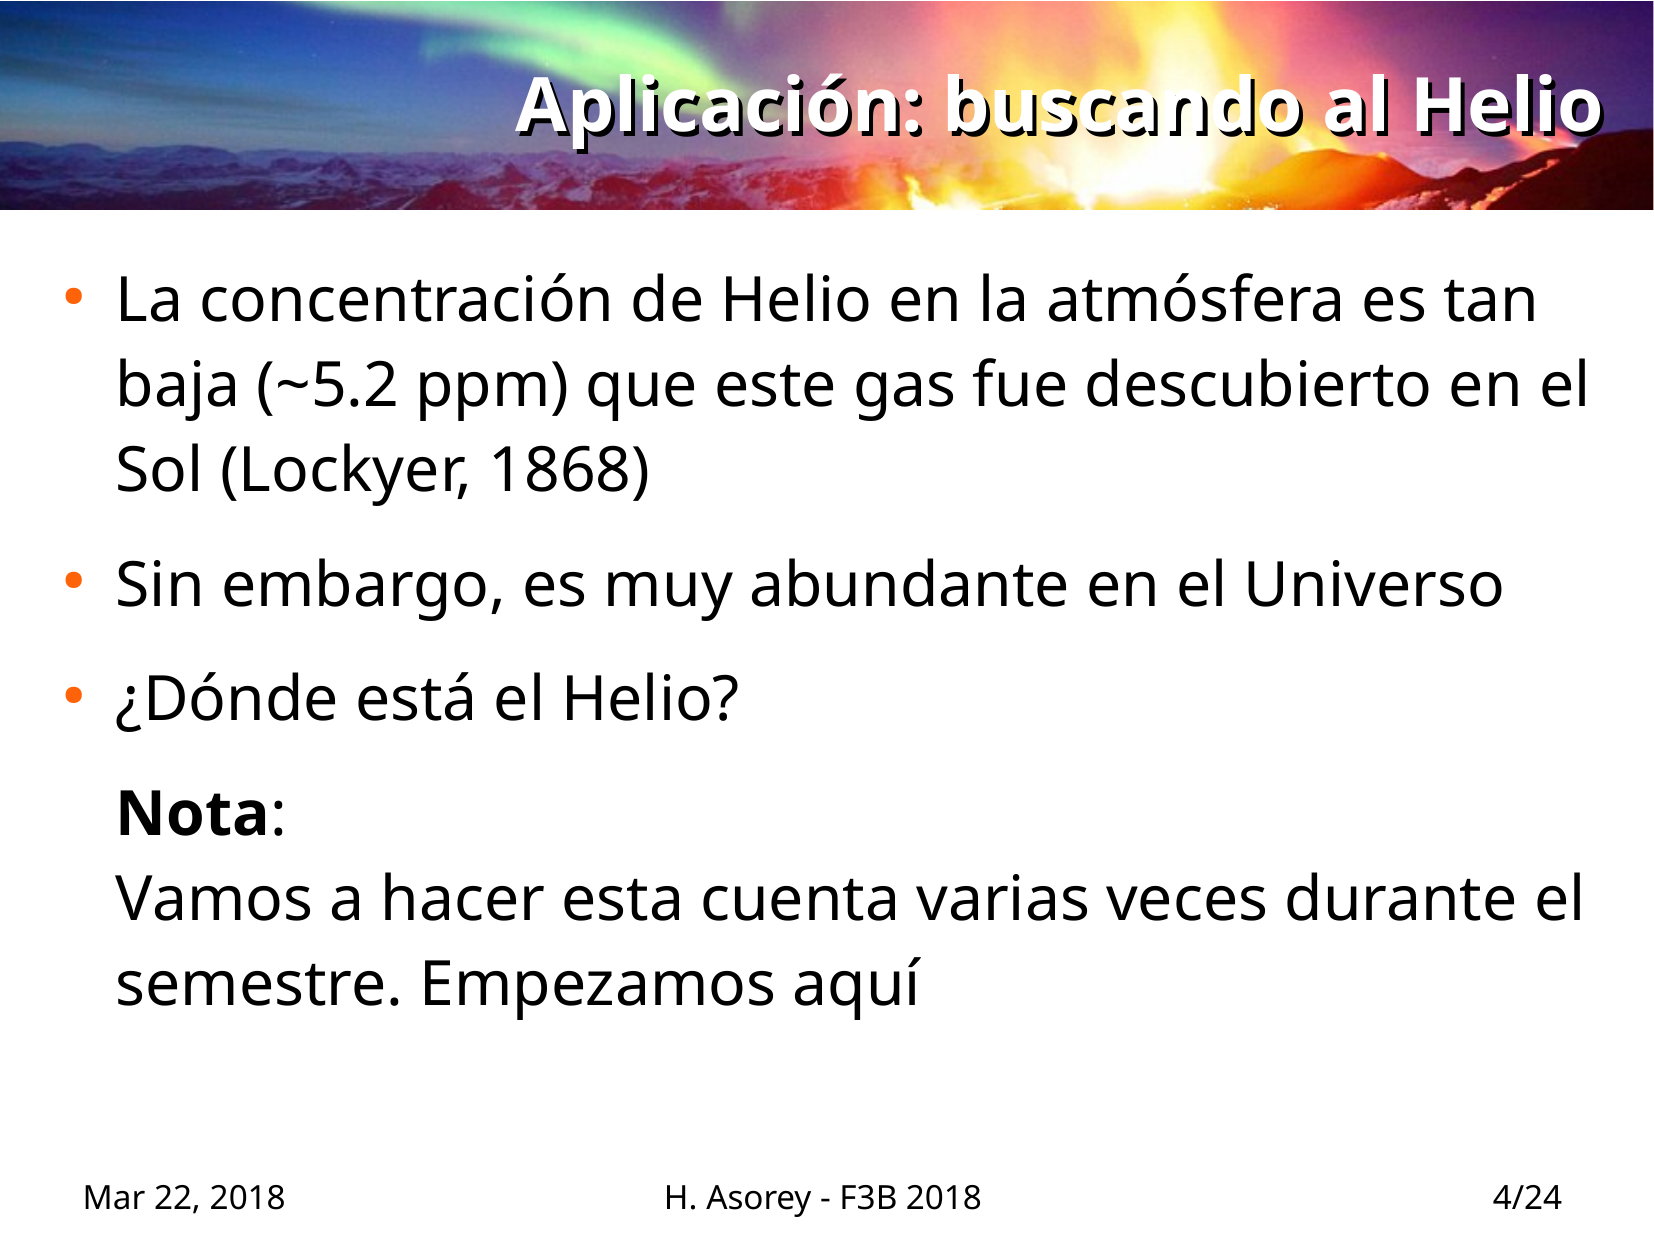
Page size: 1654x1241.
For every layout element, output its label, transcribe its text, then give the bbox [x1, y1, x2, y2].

picture [0, 1, 1654, 210]
title Aplicación: buscando al Helio [45, 15, 1606, 191]
list La concentración de Helio en la atmósfera es tan baja (~5.2 ppm) que este gas fue descubierto en el Sol (Lockyer, 1868) Sin embargo, es muy abundante en el Universo ¿Dónde está el Helio? Nota: Vamos a hacer esta cuenta varias veces durante el semestre. Empezamos aquí [45, 255, 1606, 1156]
